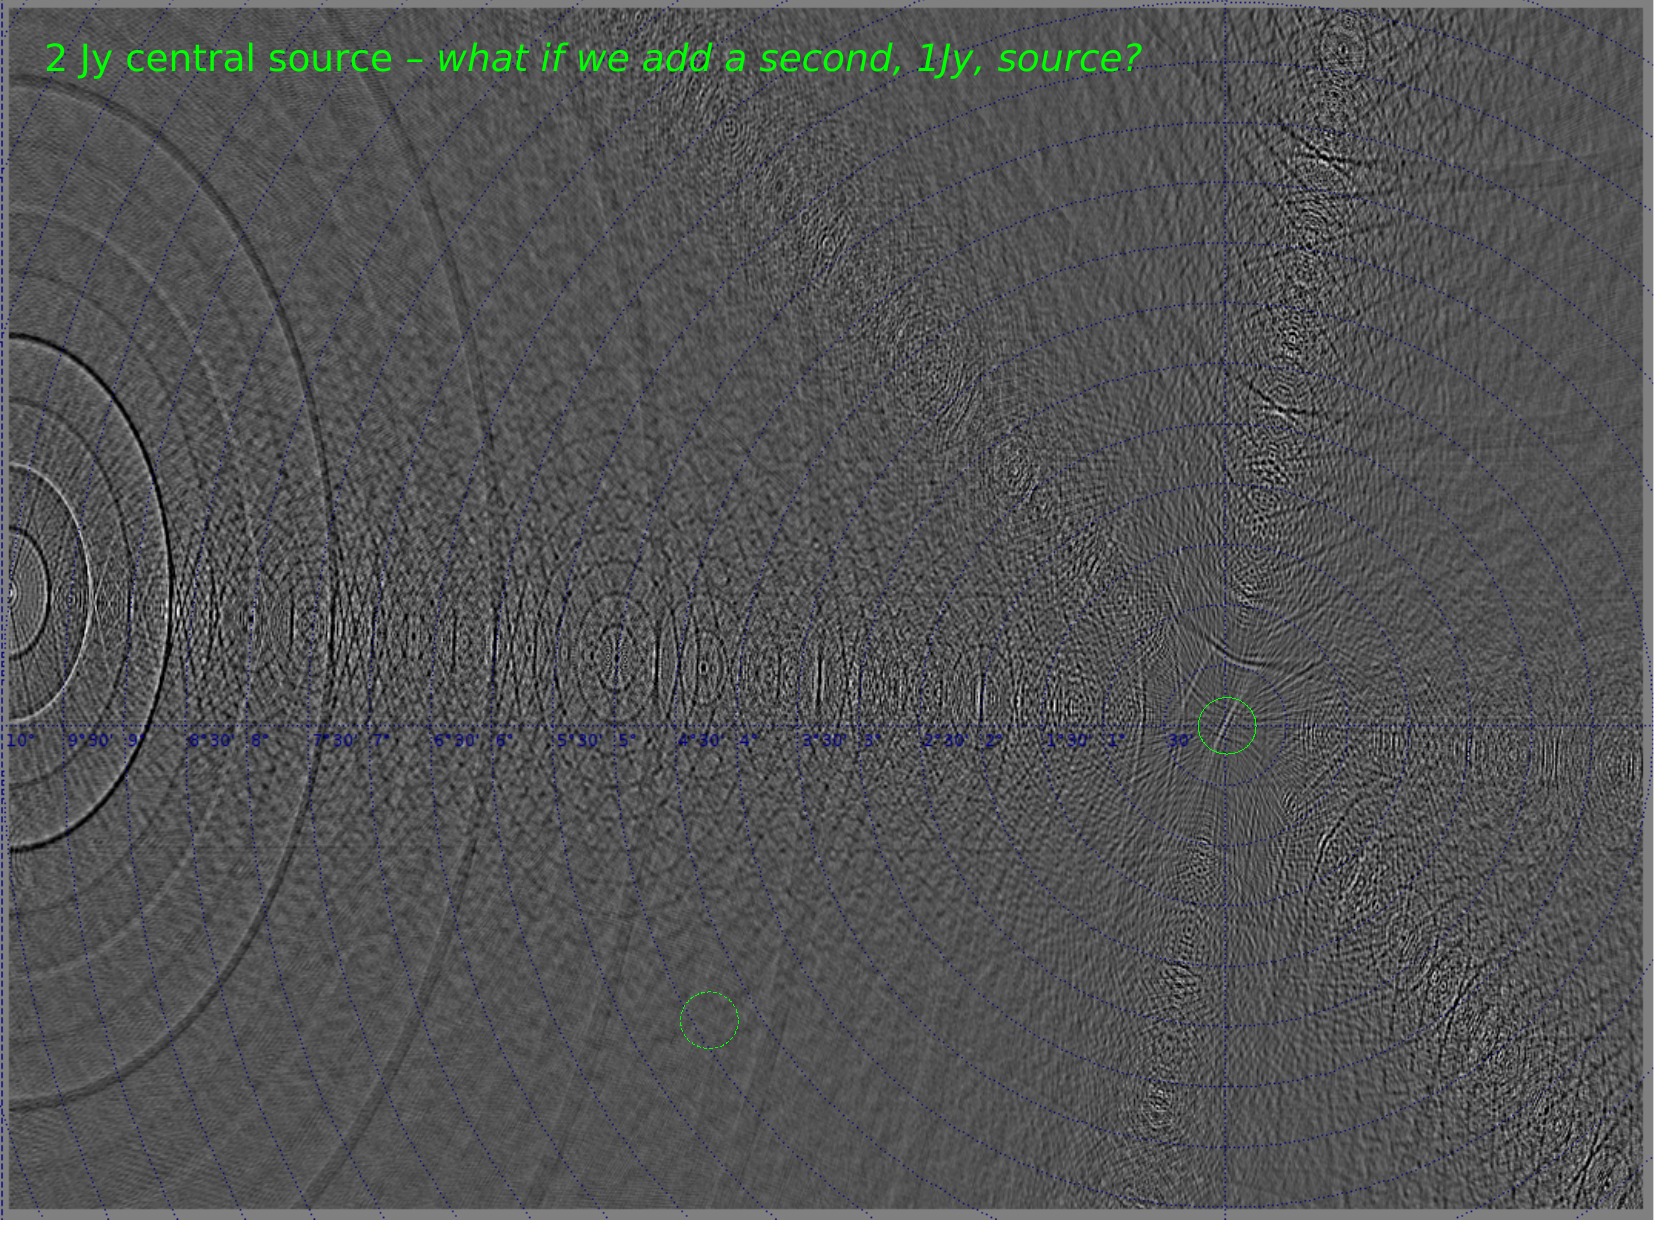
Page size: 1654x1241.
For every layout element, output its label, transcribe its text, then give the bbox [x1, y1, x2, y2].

text_box 2 Jy central source – what if we add a second, 1Jy, source? [29, 29, 1359, 88]
picture [0, 0, 1654, 1220]
